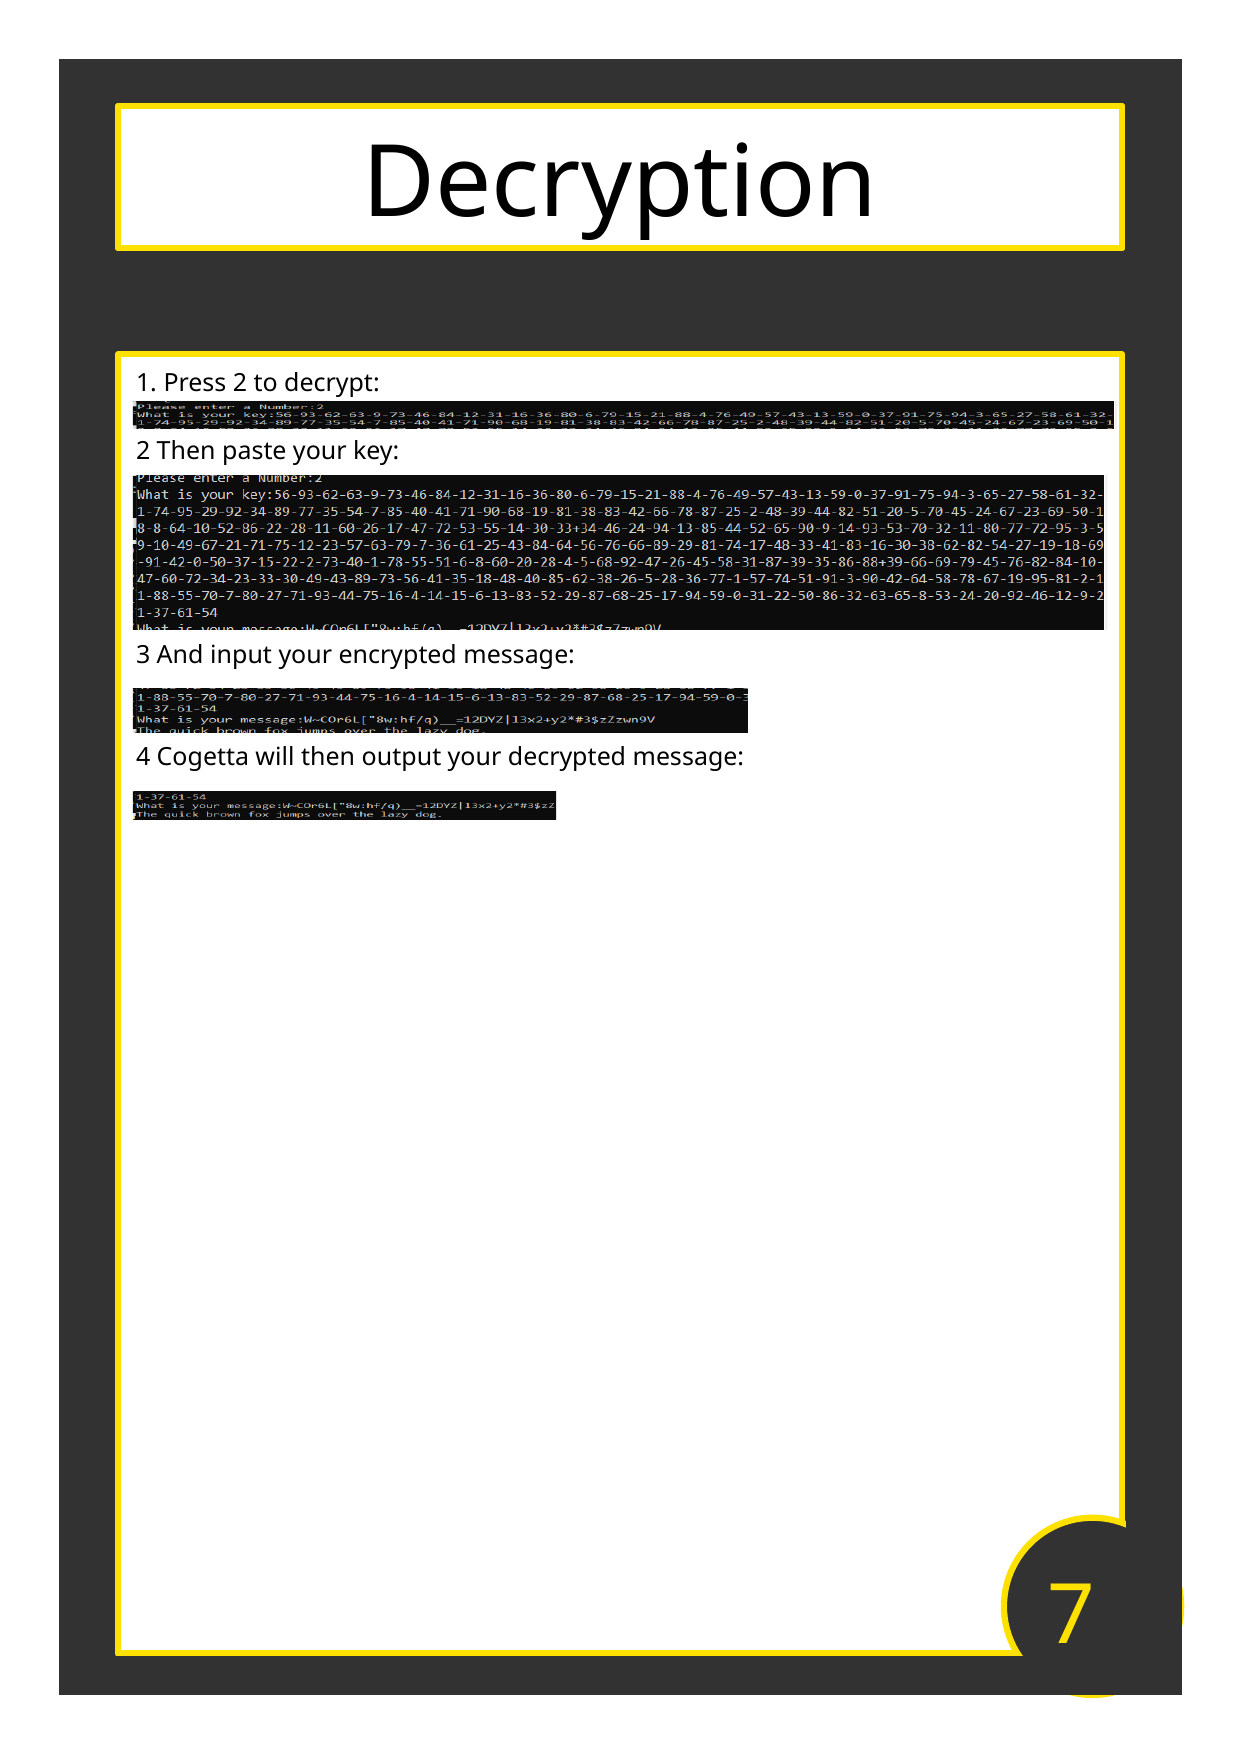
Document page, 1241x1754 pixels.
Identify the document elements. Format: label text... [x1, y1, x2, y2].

text_box 1. Press 2 to decrypt: 2 Then paste your key: 3 And input your encrypted message: 4 Cogetta will then output your decrypted message: [118, 354, 1123, 1654]
text_box 7 [1003, 1517, 1126, 1656]
text_box [59, 59, 1182, 1695]
picture [132, 688, 748, 733]
picture [132, 401, 1118, 429]
picture [132, 791, 557, 821]
text_box Decryption [118, 106, 1123, 249]
picture [132, 475, 1108, 630]
